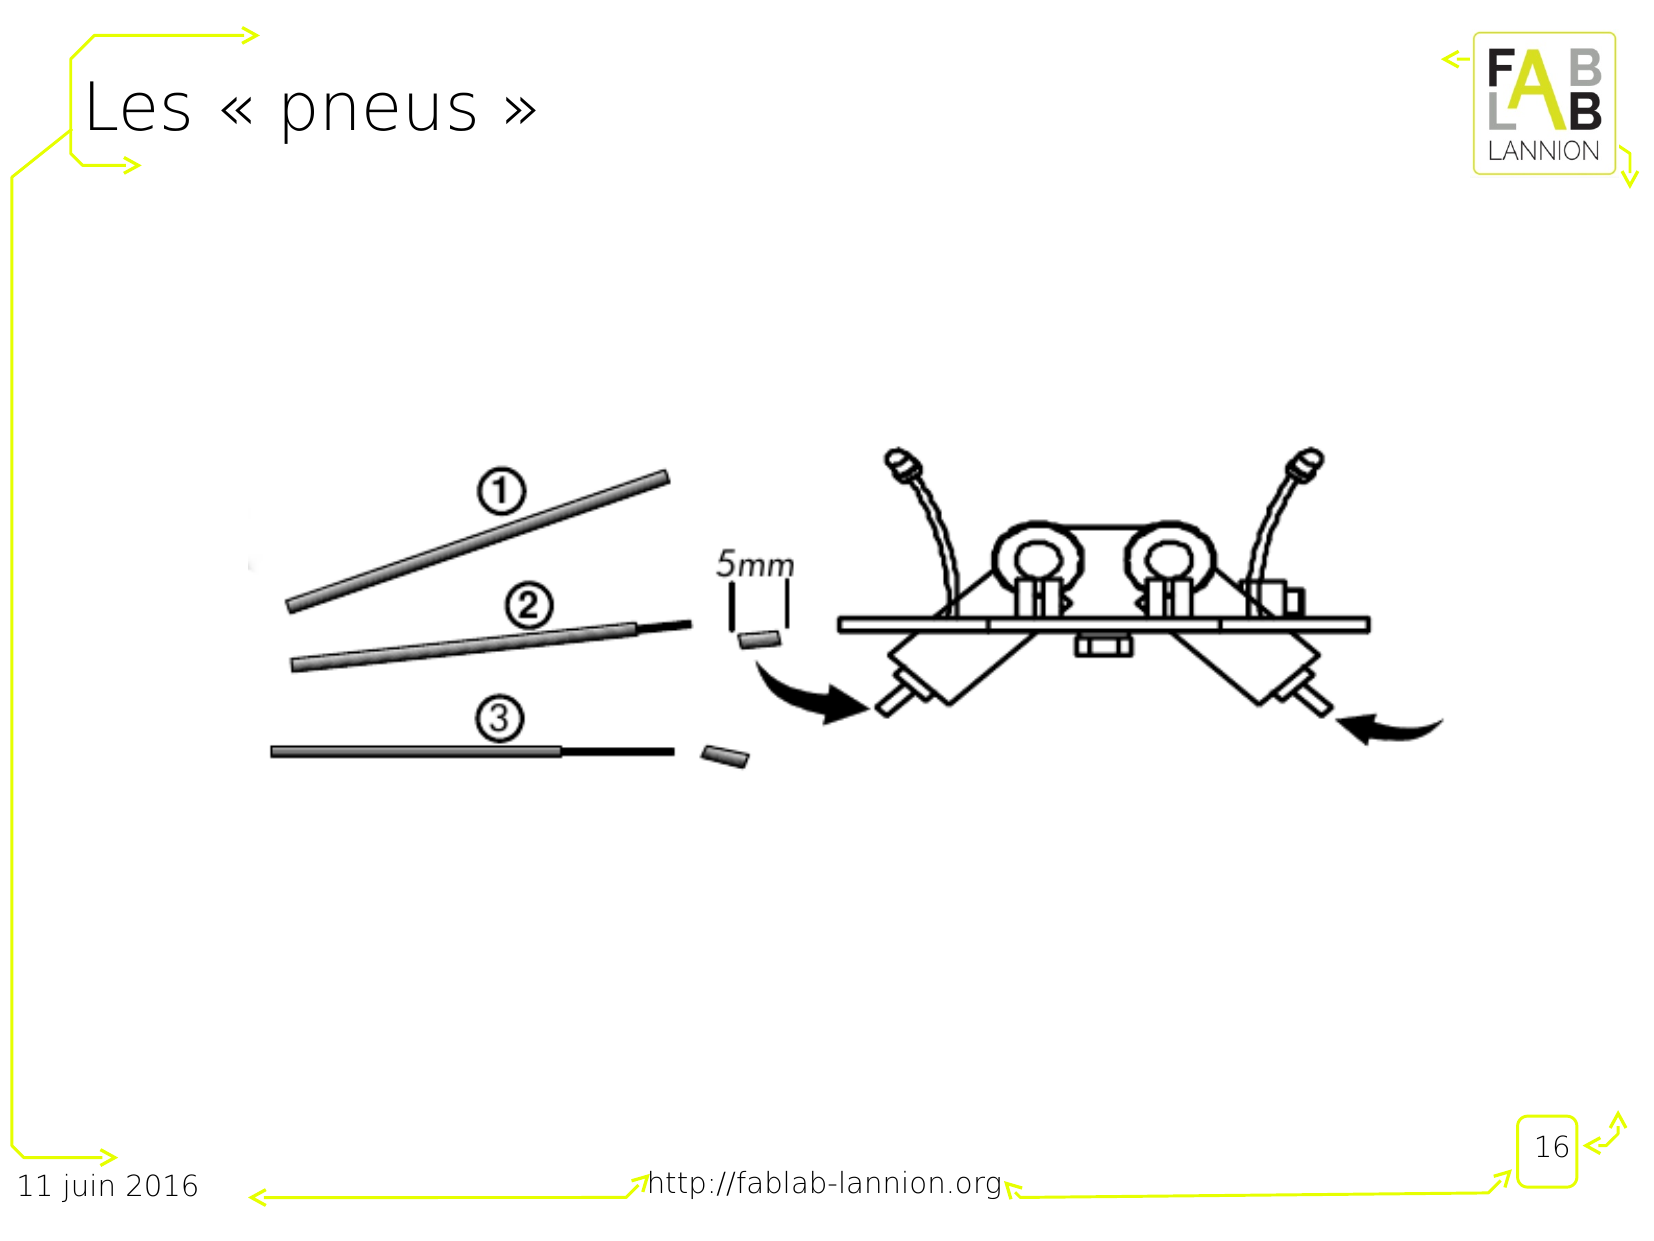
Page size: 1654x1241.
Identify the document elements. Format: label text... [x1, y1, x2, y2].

picture [1470, 29, 1619, 178]
picture [248, 443, 1465, 792]
title Les « pneus » [82, 49, 1441, 166]
